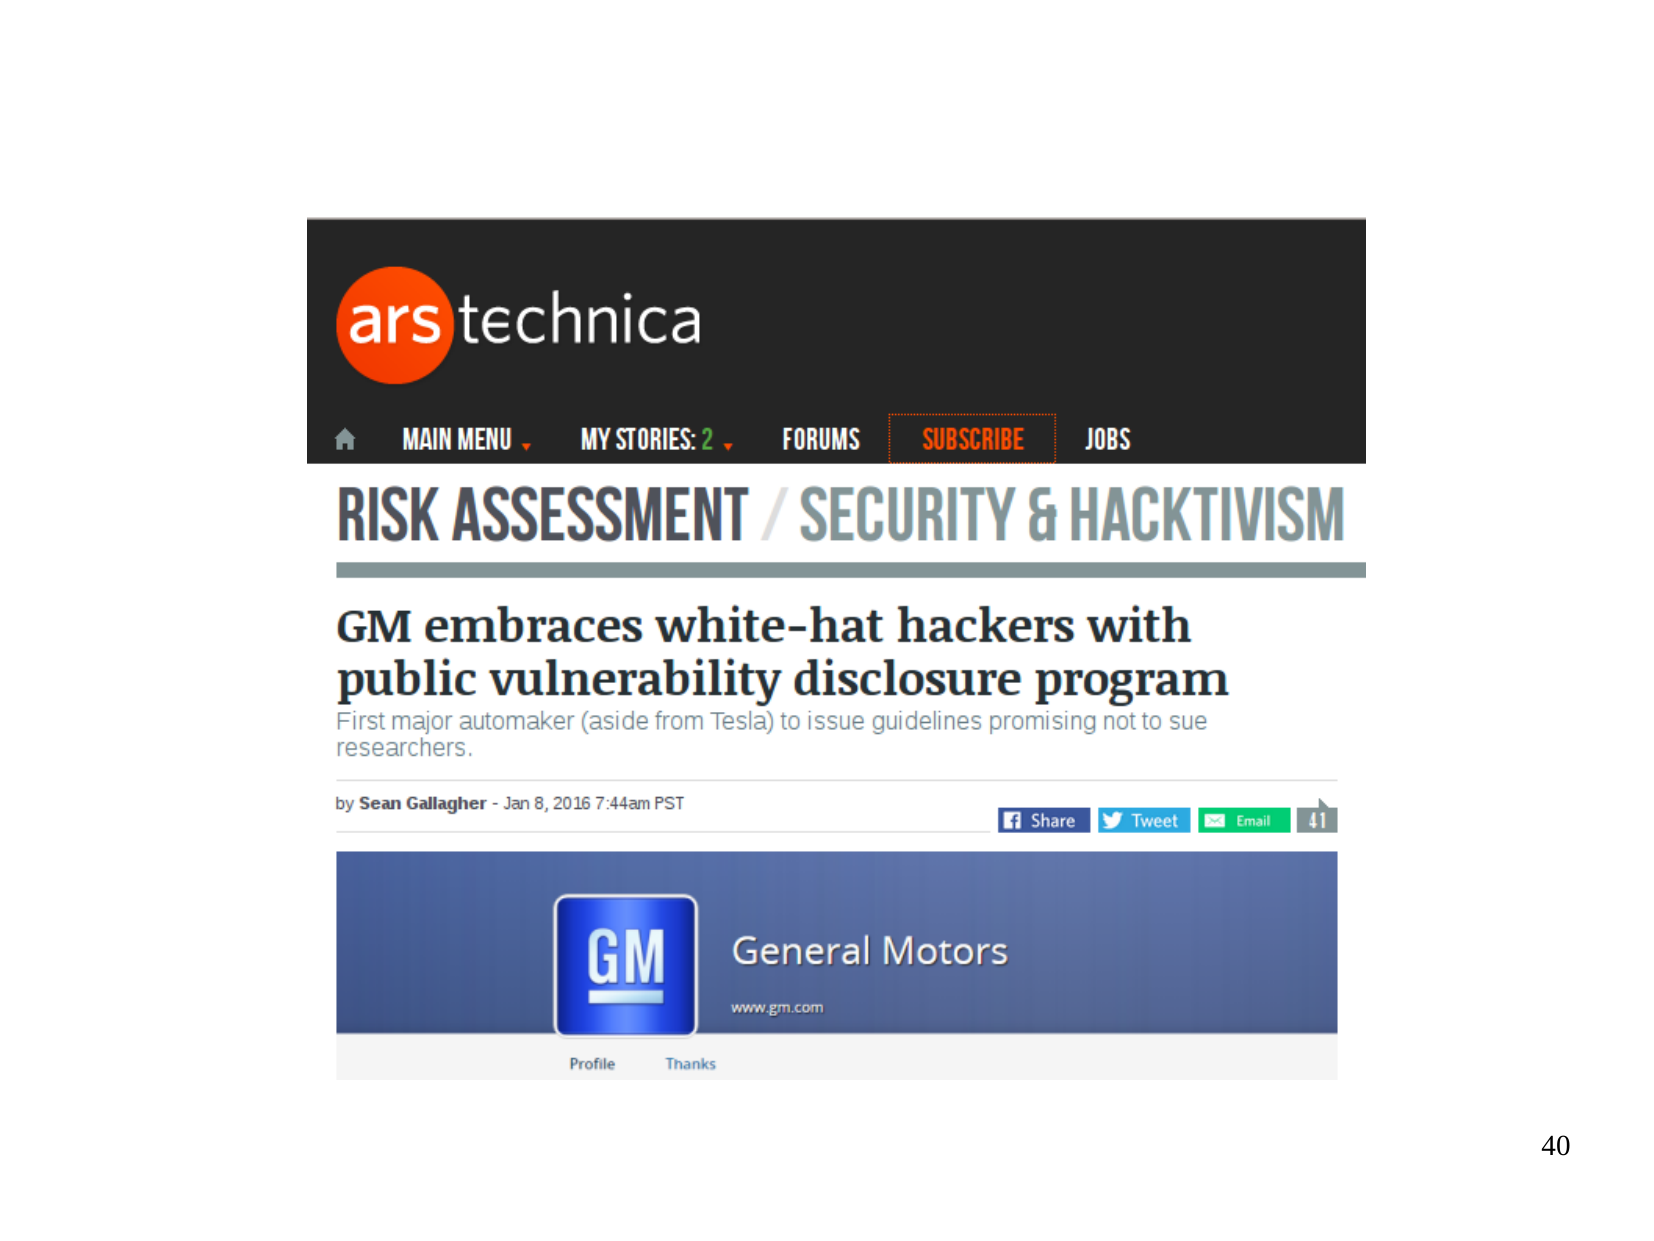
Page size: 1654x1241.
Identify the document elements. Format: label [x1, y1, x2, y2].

picture [307, 217, 1366, 1081]
